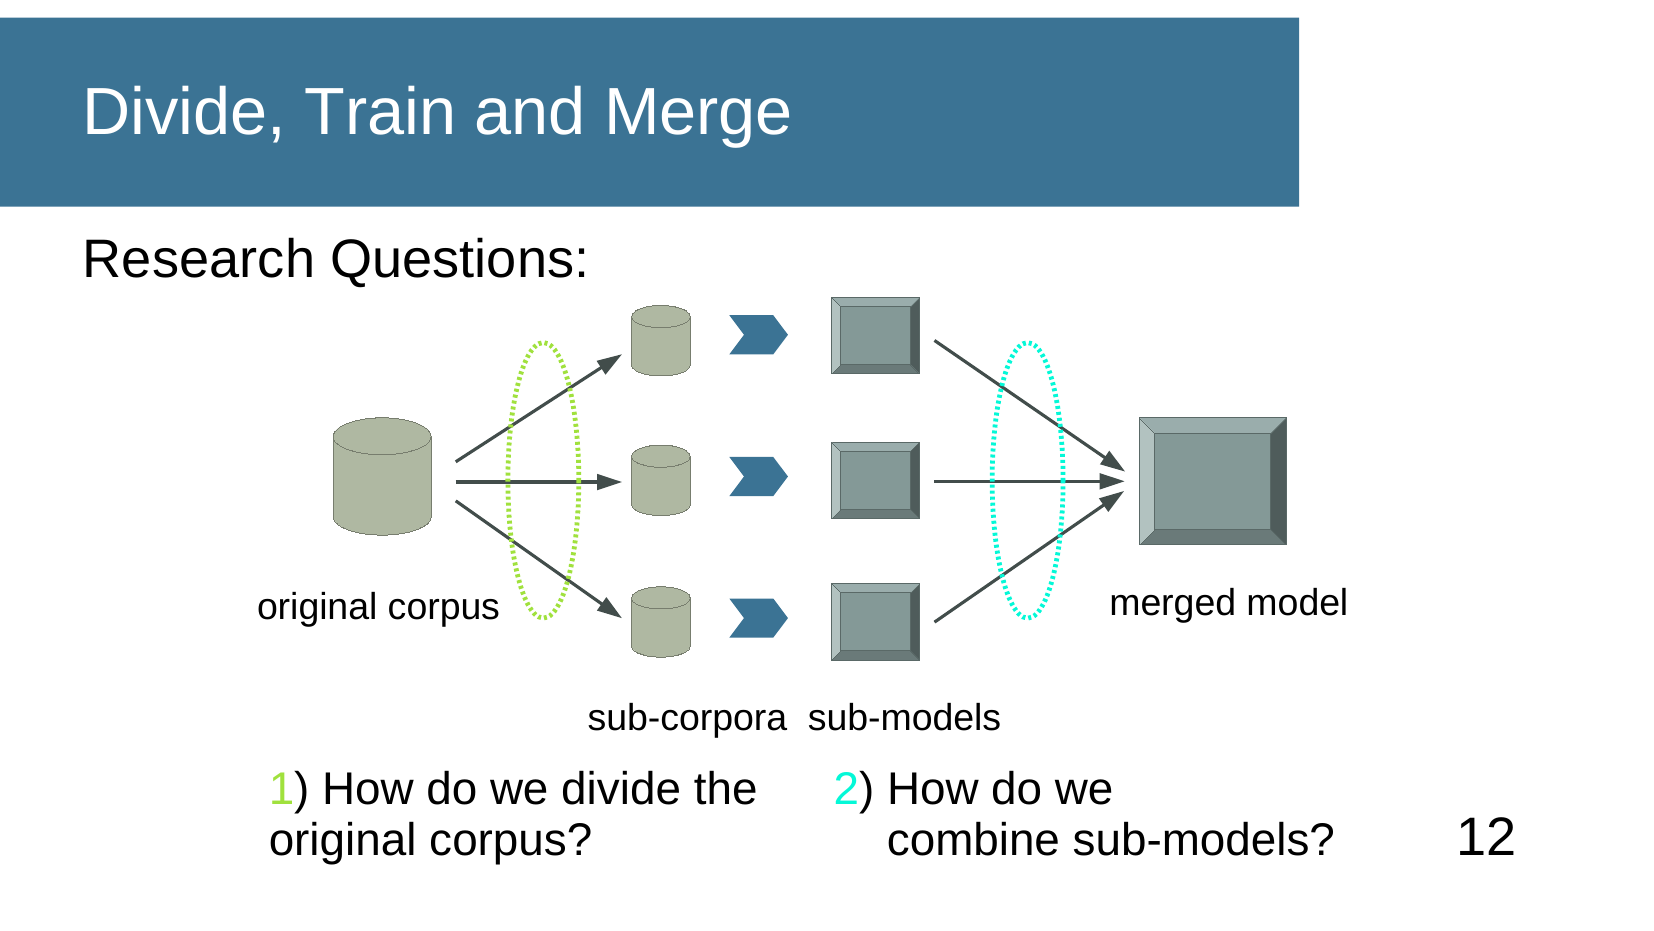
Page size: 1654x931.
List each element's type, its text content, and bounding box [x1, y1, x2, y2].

text_box 2) How do we combine sub-models? [851, 755, 1359, 924]
text_box 1) How do we divide the original corpus? [253, 755, 851, 924]
text_box [833, 297, 920, 374]
text_box [832, 583, 920, 661]
text_box [631, 586, 691, 658]
list Research Questions: [82, 224, 1571, 764]
text_box [333, 417, 432, 536]
text_box [729, 456, 788, 497]
text_box [631, 305, 691, 376]
text_box [729, 598, 788, 638]
text_box sub-corpora [573, 689, 793, 750]
text_box merged model [1094, 574, 1364, 635]
text_box [631, 445, 691, 516]
text_box original corpus [242, 579, 515, 636]
title Divide, Train and Merge [82, 35, 1234, 189]
text_box [1141, 417, 1287, 545]
text_box [833, 442, 920, 519]
text_box [729, 315, 788, 355]
text_box sub-models [793, 689, 1016, 750]
